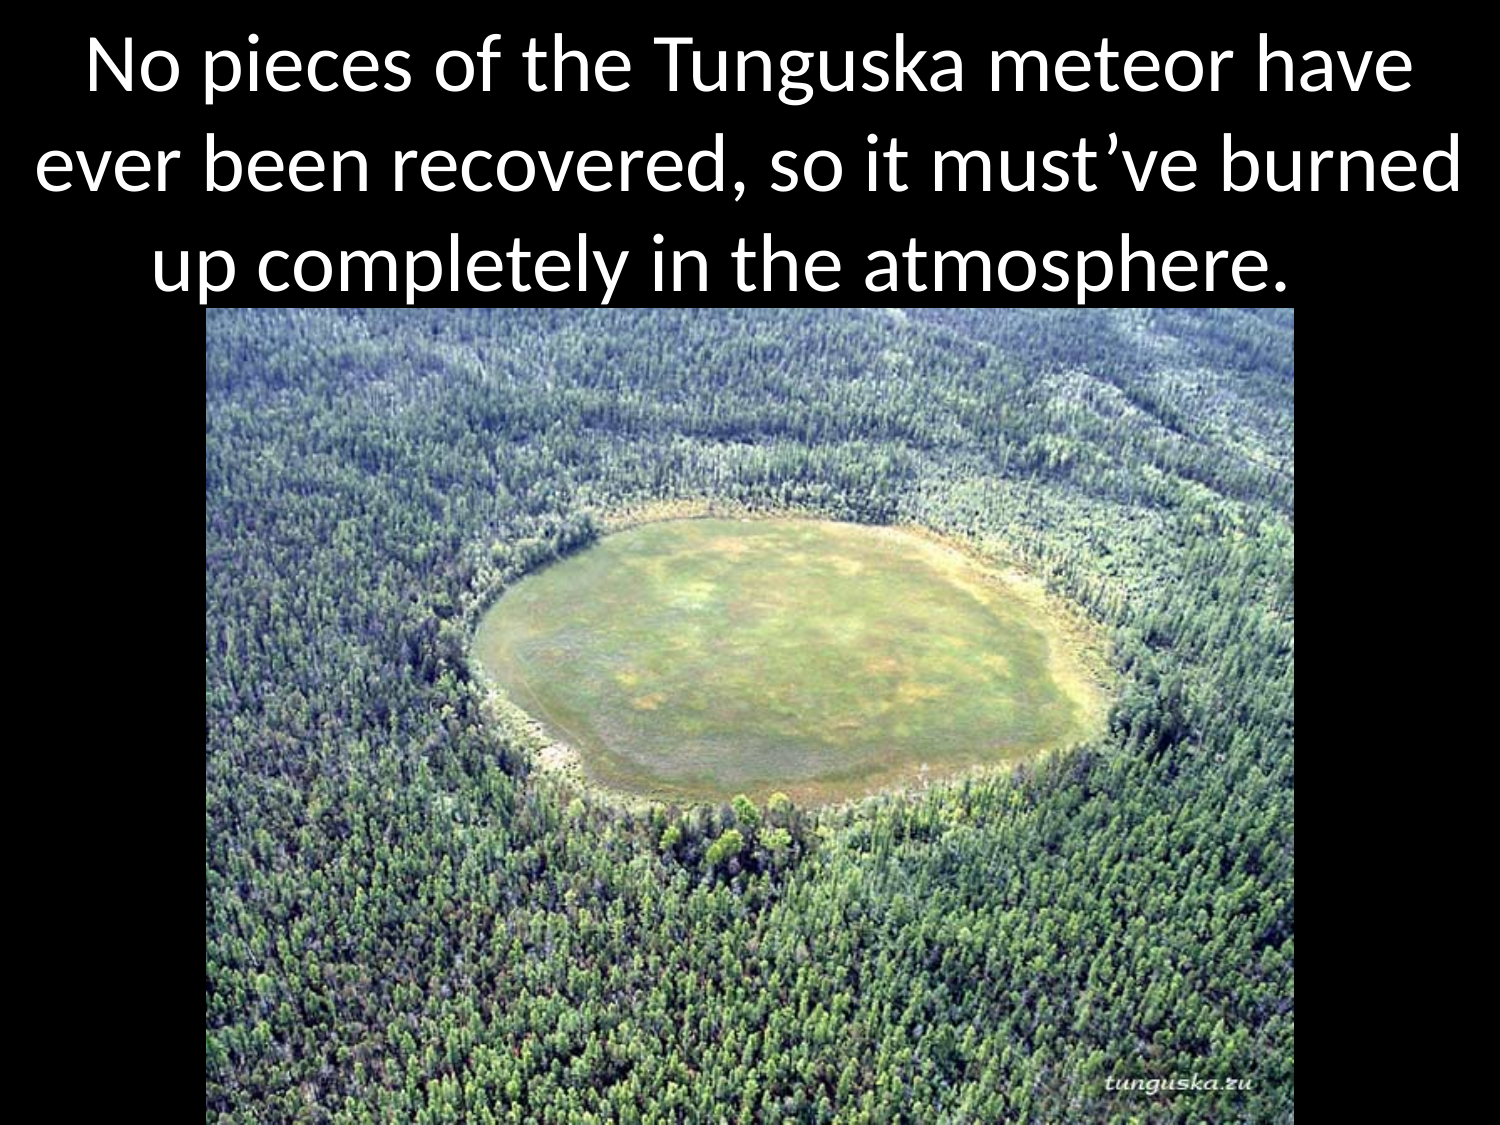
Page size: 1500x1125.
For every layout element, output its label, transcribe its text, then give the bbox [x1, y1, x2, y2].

text_box No pieces of the Tunguska meteor have ever been recovered, so it must’ve burned up completely in the atmosphere. [0, 0, 1500, 320]
picture [206, 320, 1294, 1125]
